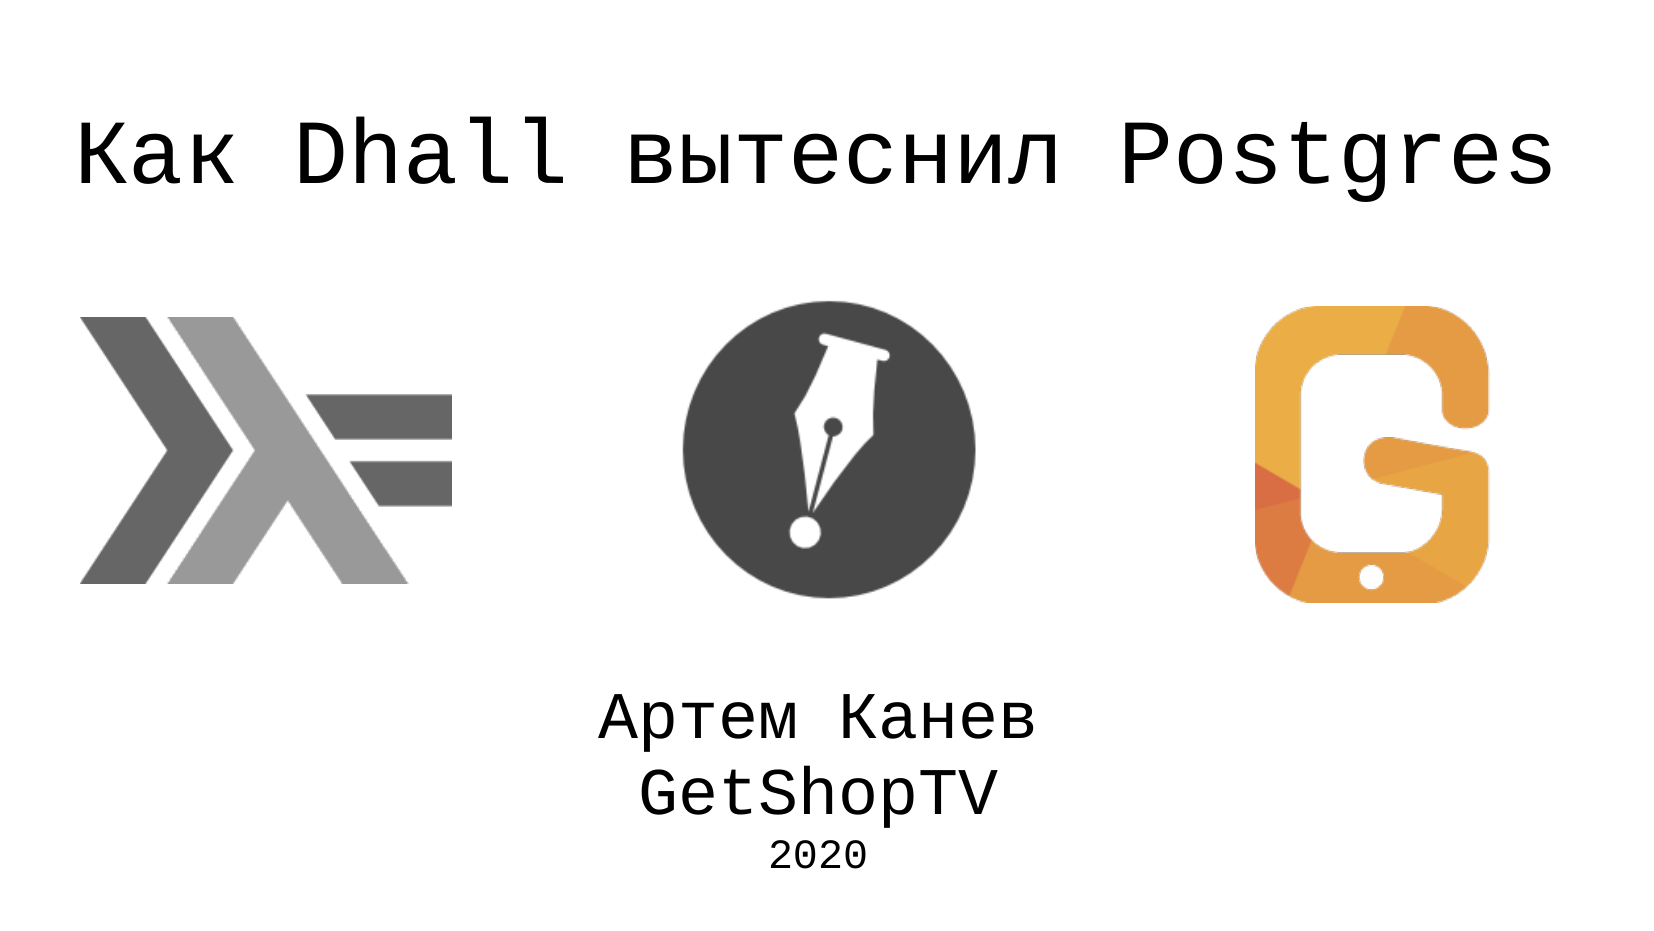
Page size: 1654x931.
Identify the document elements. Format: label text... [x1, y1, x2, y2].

subtitle Артем Канев GetShopTV 2020 [388, 662, 1248, 903]
title Как Dhall вытеснил Postgres [74, 55, 1626, 264]
picture [667, 285, 992, 615]
picture [80, 317, 452, 584]
picture [1255, 306, 1491, 603]
